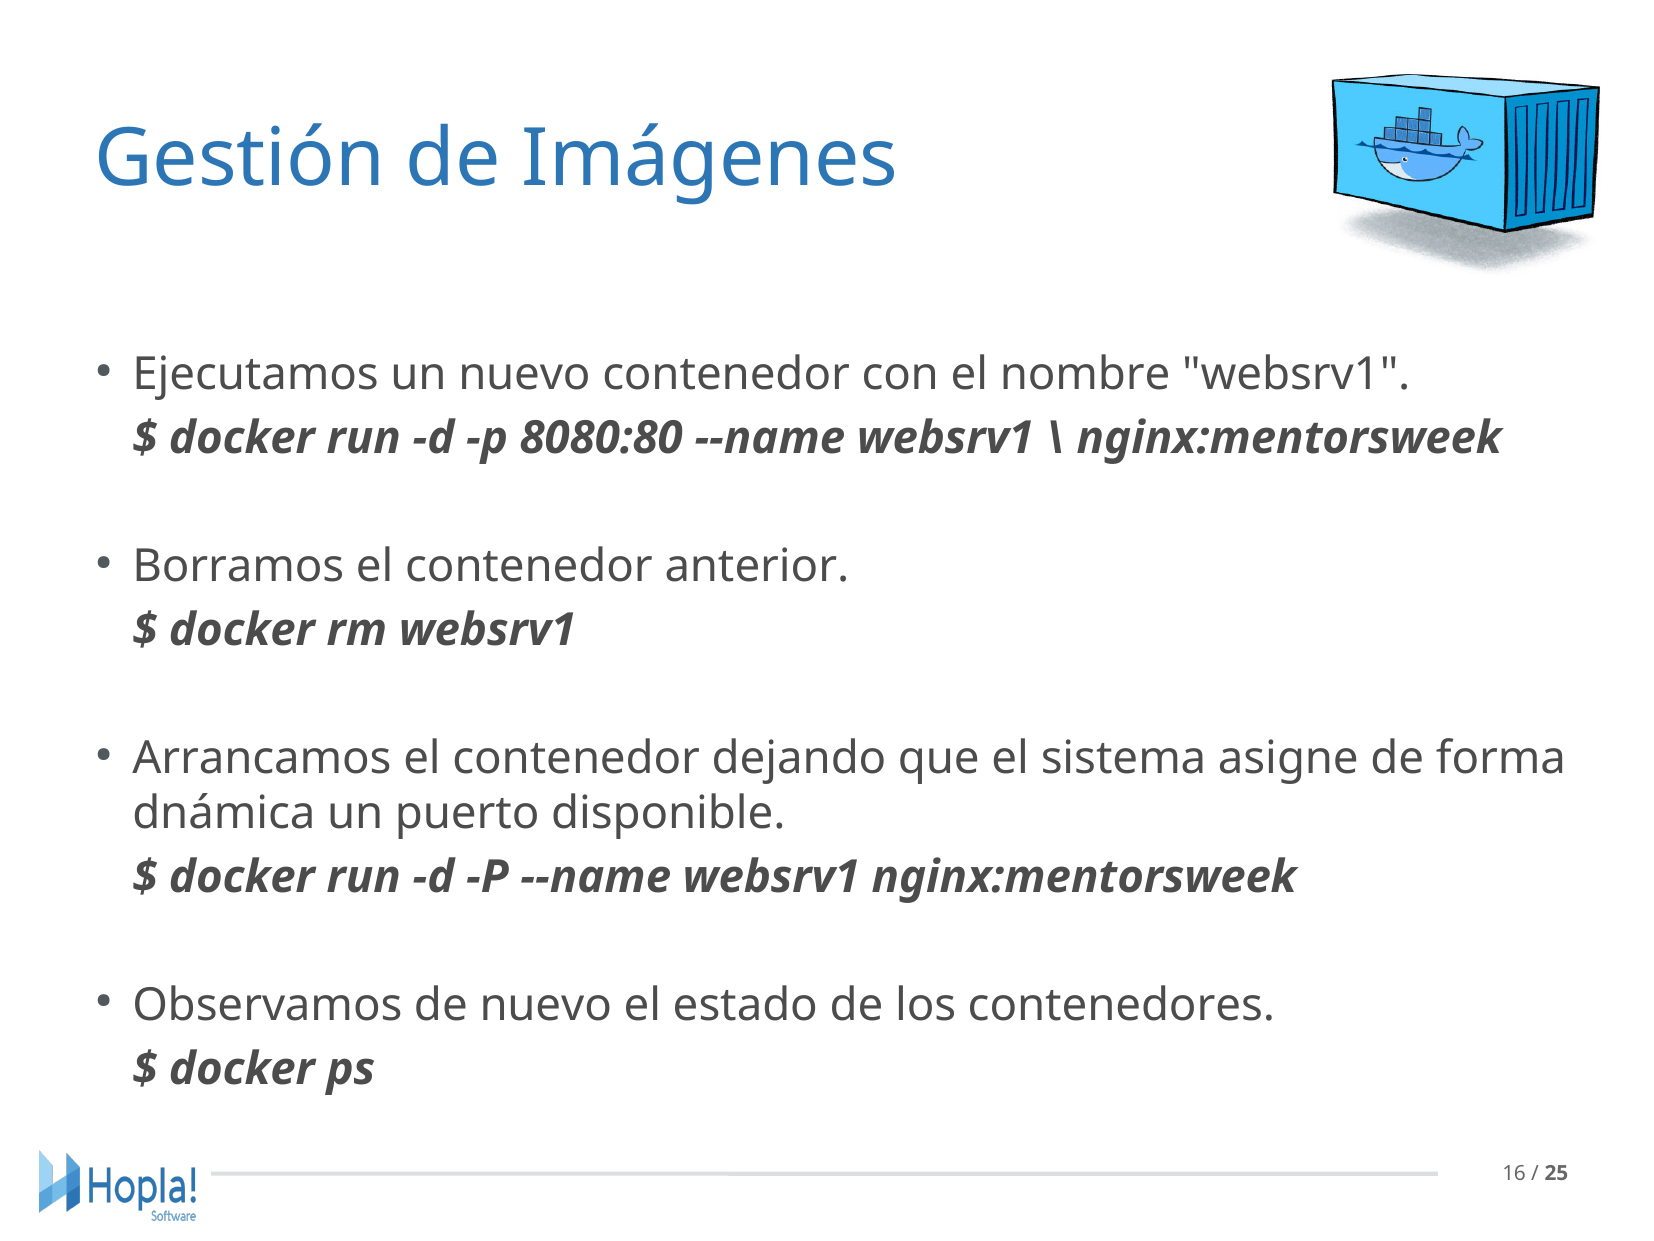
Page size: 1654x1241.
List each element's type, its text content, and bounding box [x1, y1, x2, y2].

title Gestión de Imágenes [82, 0, 1571, 340]
picture [39, 1150, 196, 1221]
list Ejecutamos un nuevo contenedor con el nombre "websrv1". $ docker run -d -p 8080:80 --name websrv1 \ nginx:mentorsweek Borramos el contenedor anterior. $ docker rm websrv1 Arrancamos el contenedor dejando que el sistema asigne de forma dnámica un puerto disponible. $ docker run -d -P --name websrv1 nginx:mentorsweek Observamos de nuevo el estado de los contenedores. $ docker ps [83, 268, 1601, 1107]
picture [1278, 3, 1651, 294]
